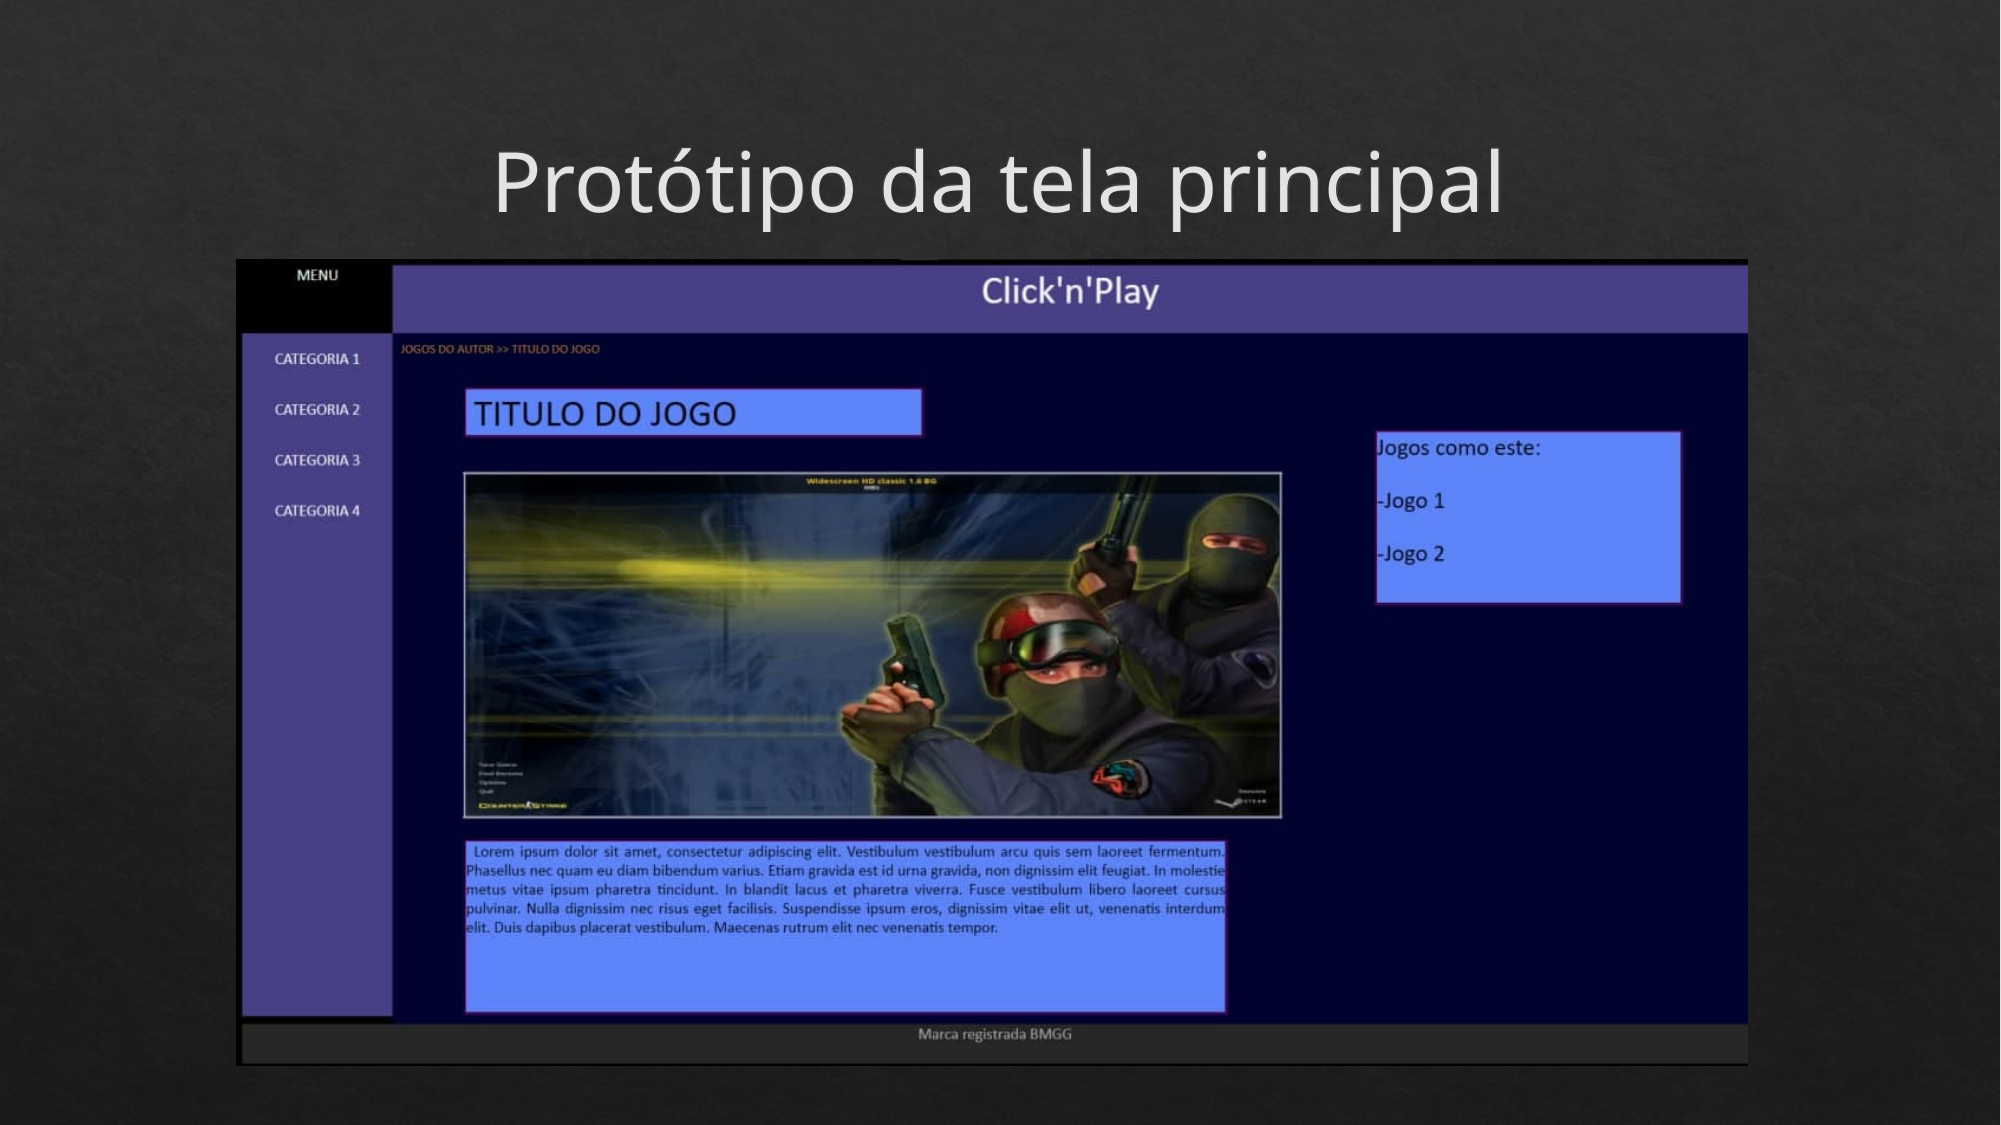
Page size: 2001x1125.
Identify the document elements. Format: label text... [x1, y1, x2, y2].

picture [0, 0, 2001, 1125]
title Protótipo da tela principal [149, 99, 1849, 260]
